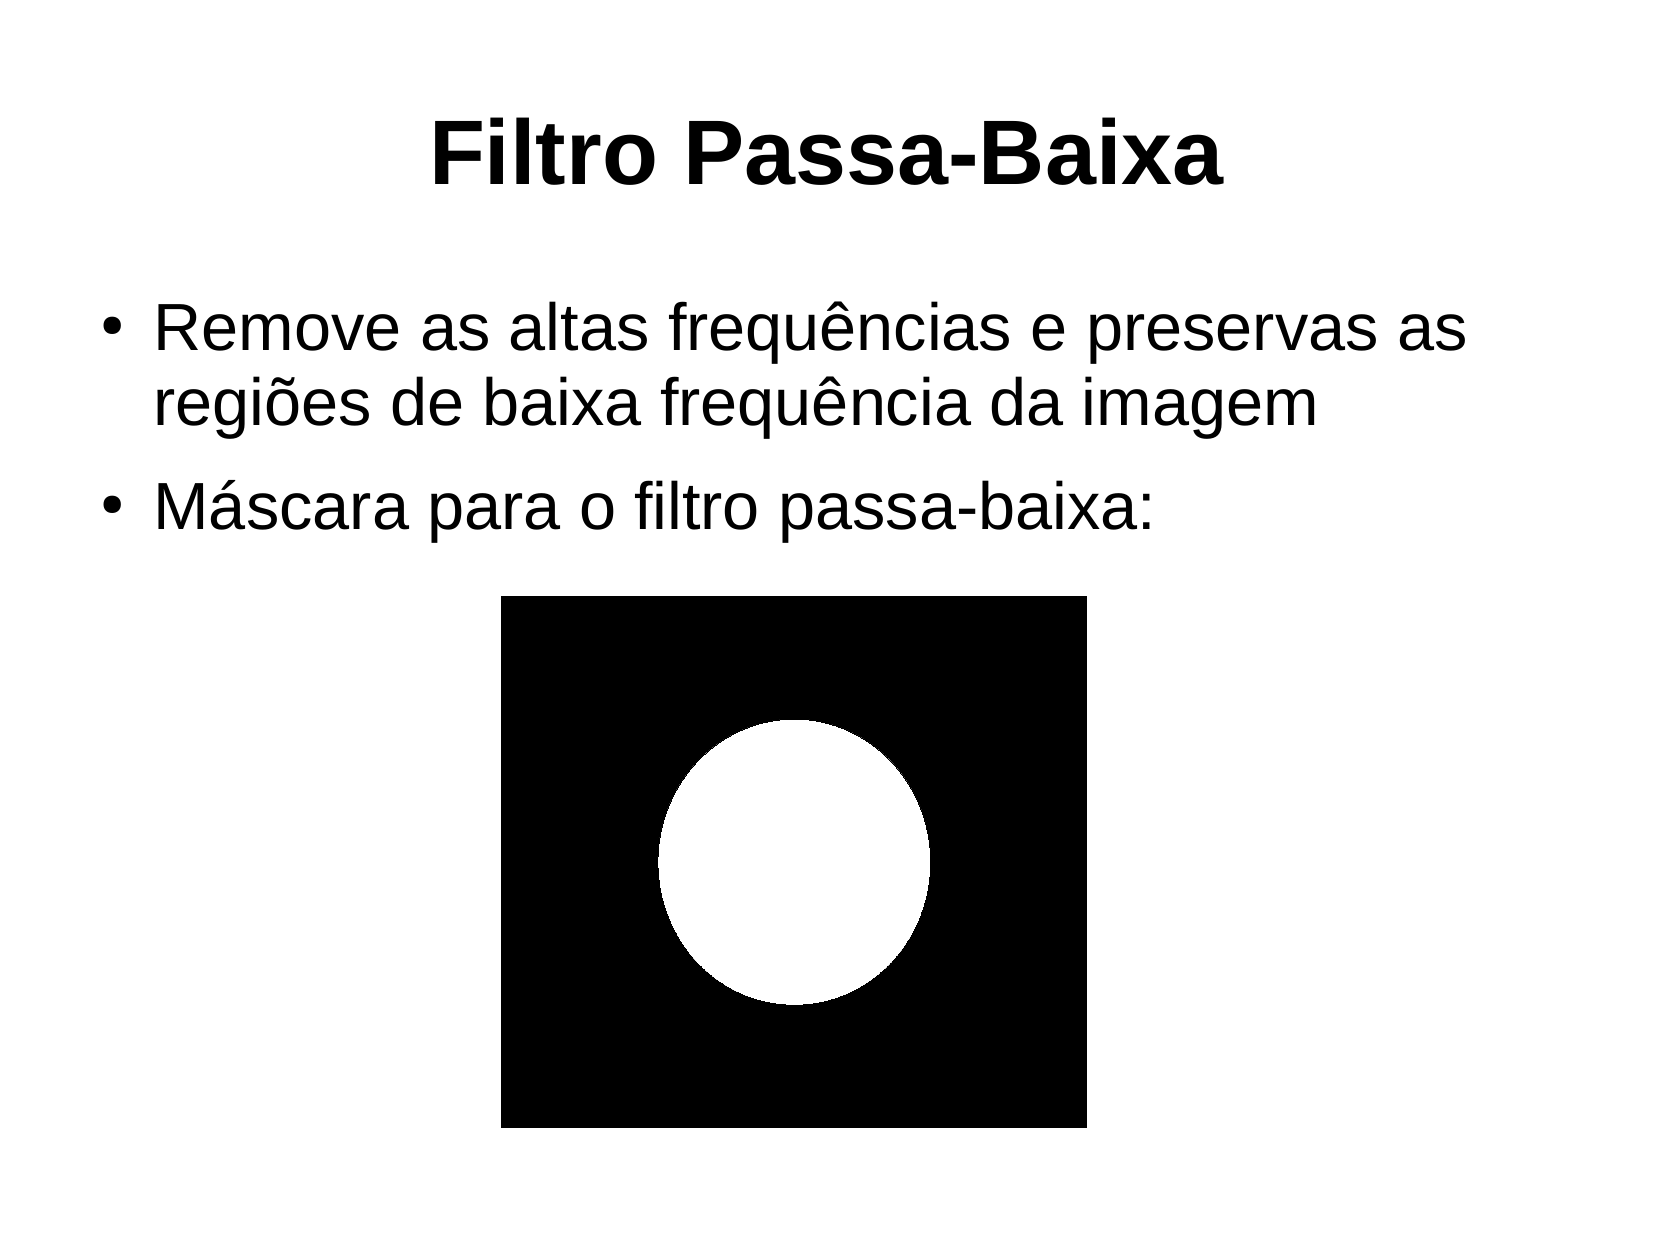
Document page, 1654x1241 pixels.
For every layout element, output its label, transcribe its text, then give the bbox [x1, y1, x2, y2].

text_box [501, 596, 1087, 1128]
title Filtro Passa-Baixa [82, 49, 1571, 257]
list Remove as altas frequências e preservas as regiões de baixa frequência da imagem Máscara para o filtro passa-baixa: [82, 290, 1571, 1034]
